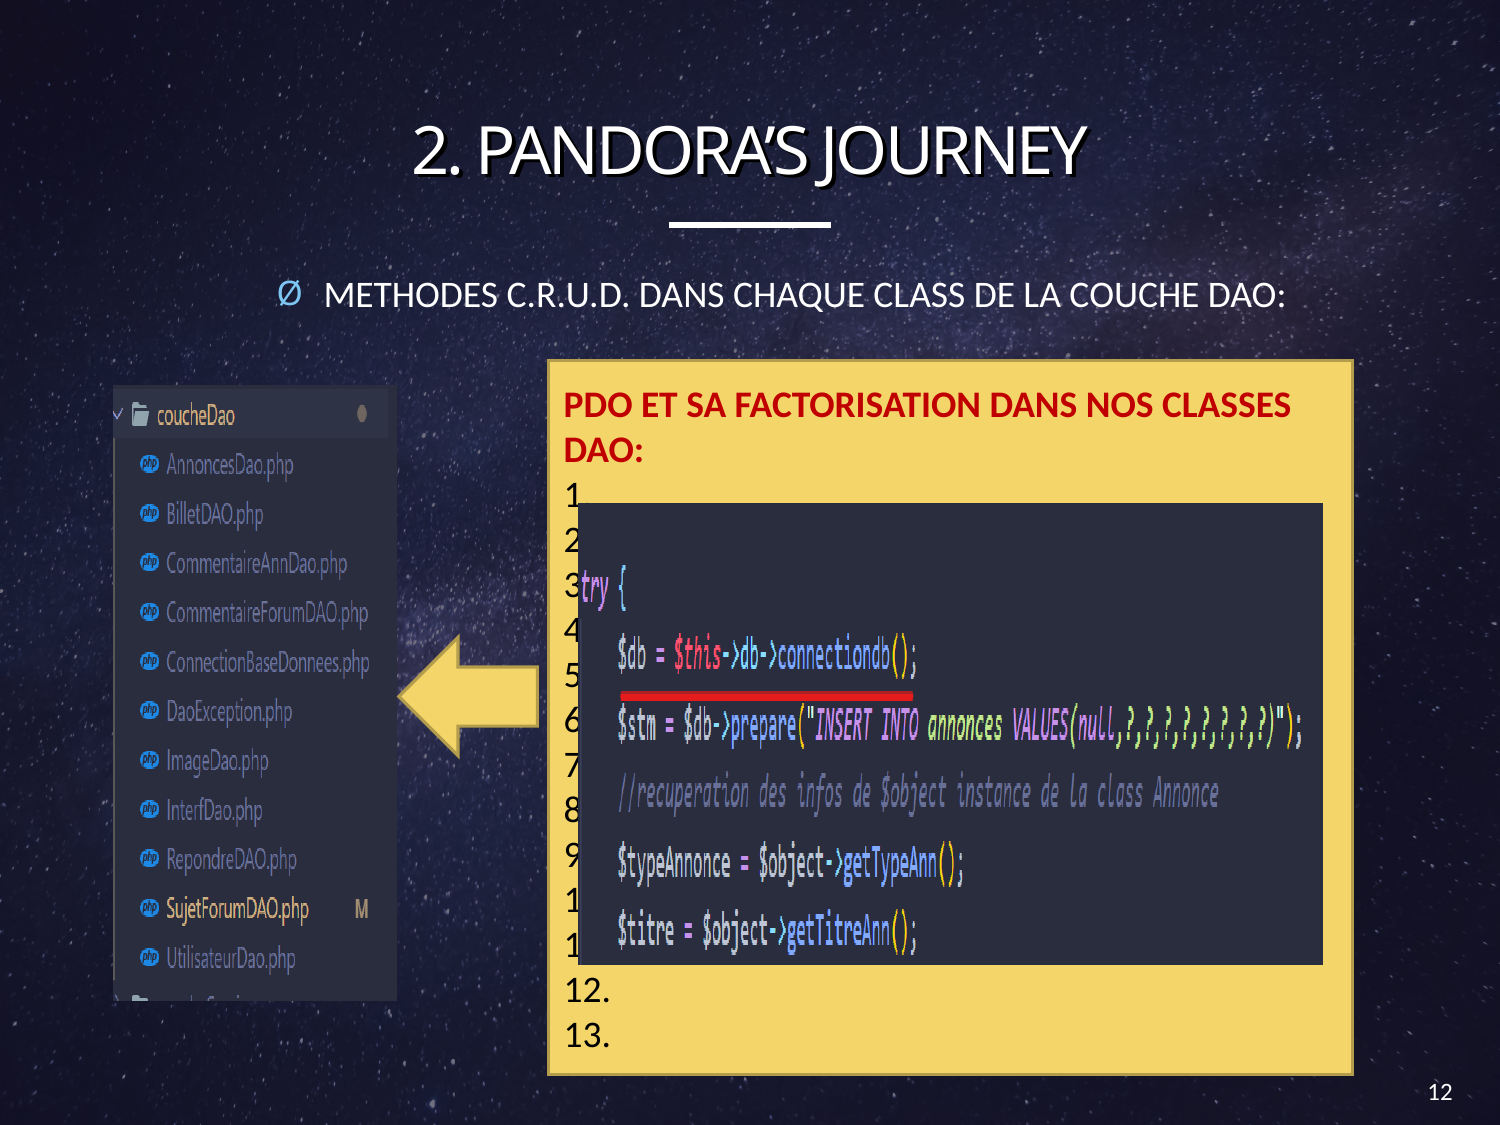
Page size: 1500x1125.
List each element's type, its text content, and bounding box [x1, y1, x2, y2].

list METHODES C.R.U.D. DANS CHAQUE CLASS DE LA COUCHE DAO: [112, 262, 1388, 1013]
title 2. PANDORA’S JOURNEY [112, 99, 1388, 200]
text_box PDO ET SA FACTORISATION DANS NOS CLASSES DAO: [549, 361, 1352, 1074]
picture [113, 385, 397, 1001]
text_box [1412, 1052, 1488, 1113]
text_box [398, 637, 538, 756]
picture [578, 503, 1323, 965]
